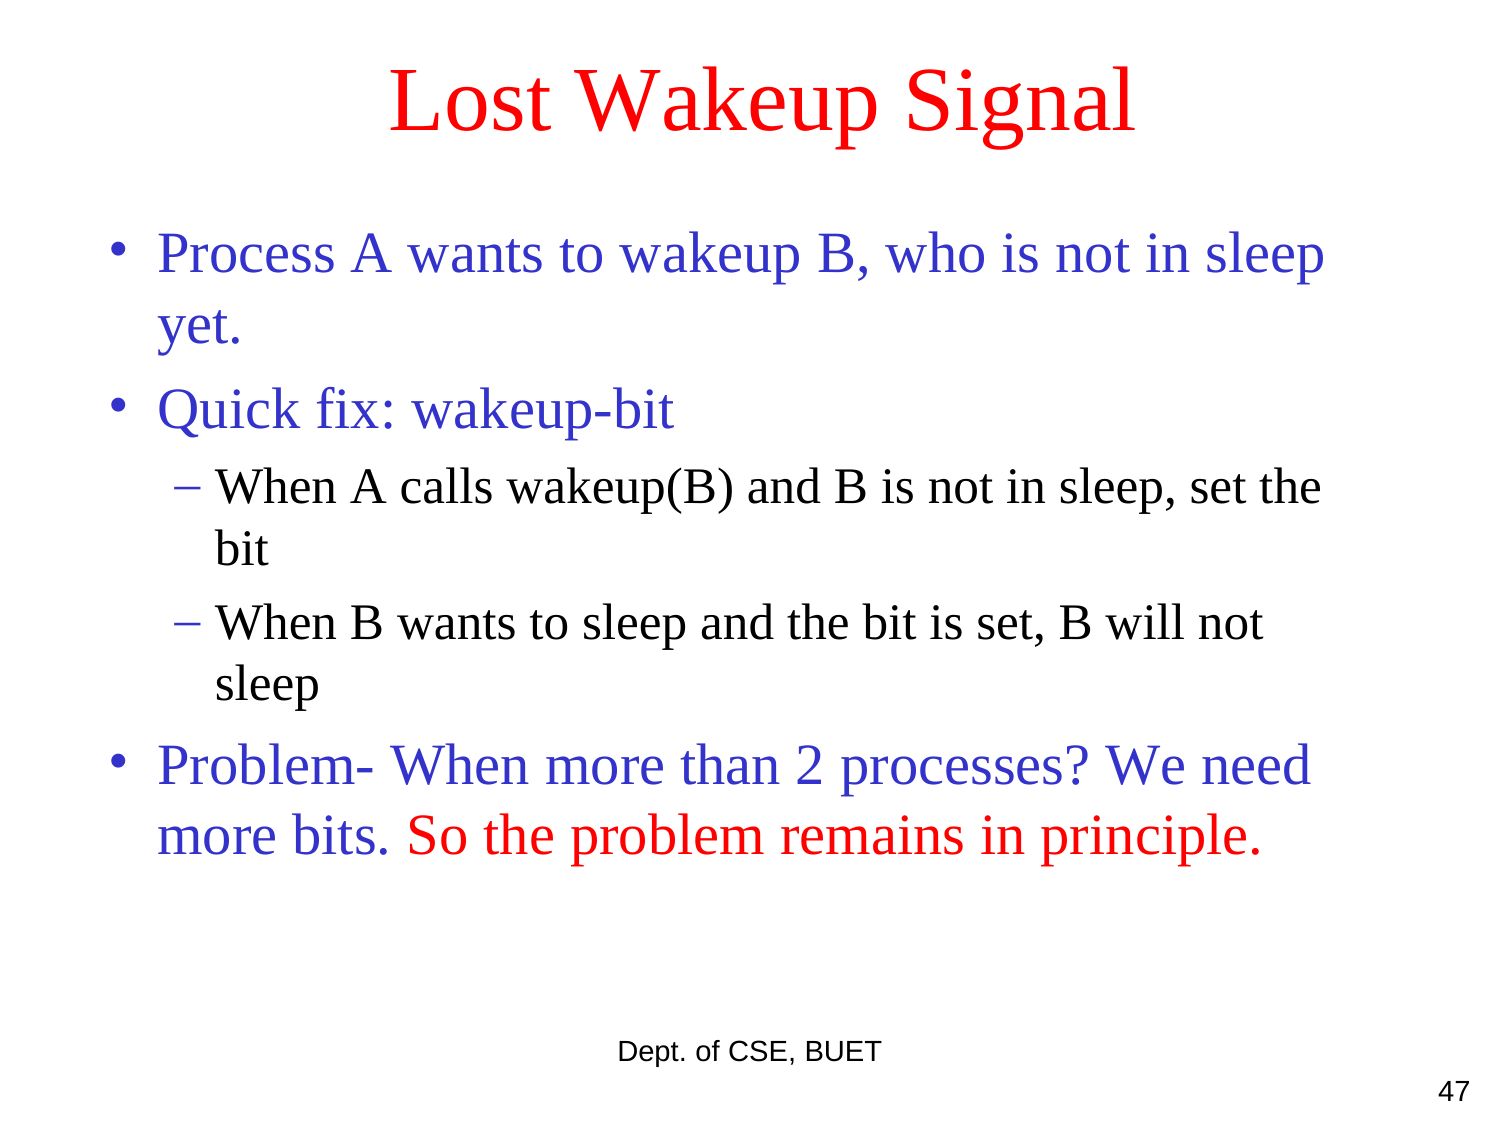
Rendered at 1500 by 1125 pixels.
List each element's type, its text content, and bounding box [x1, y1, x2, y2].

text_box Process A wants to wakeup B, who is not in sleep yet. Quick fix: wakeup-bit When A calls wakeup(B) and B is not in sleep, set the bit When B wants to sleep and the bit is set, B will not sleep Problem- When more than 2 processes? We need more bits. So the problem remains in principle. [93, 206, 1369, 882]
text_box <number> [1404, 1064, 1486, 1125]
text_box Dept. of CSE, BUET [512, 1025, 988, 1101]
text_box Lost Wakeup Signal [126, 0, 1402, 188]
